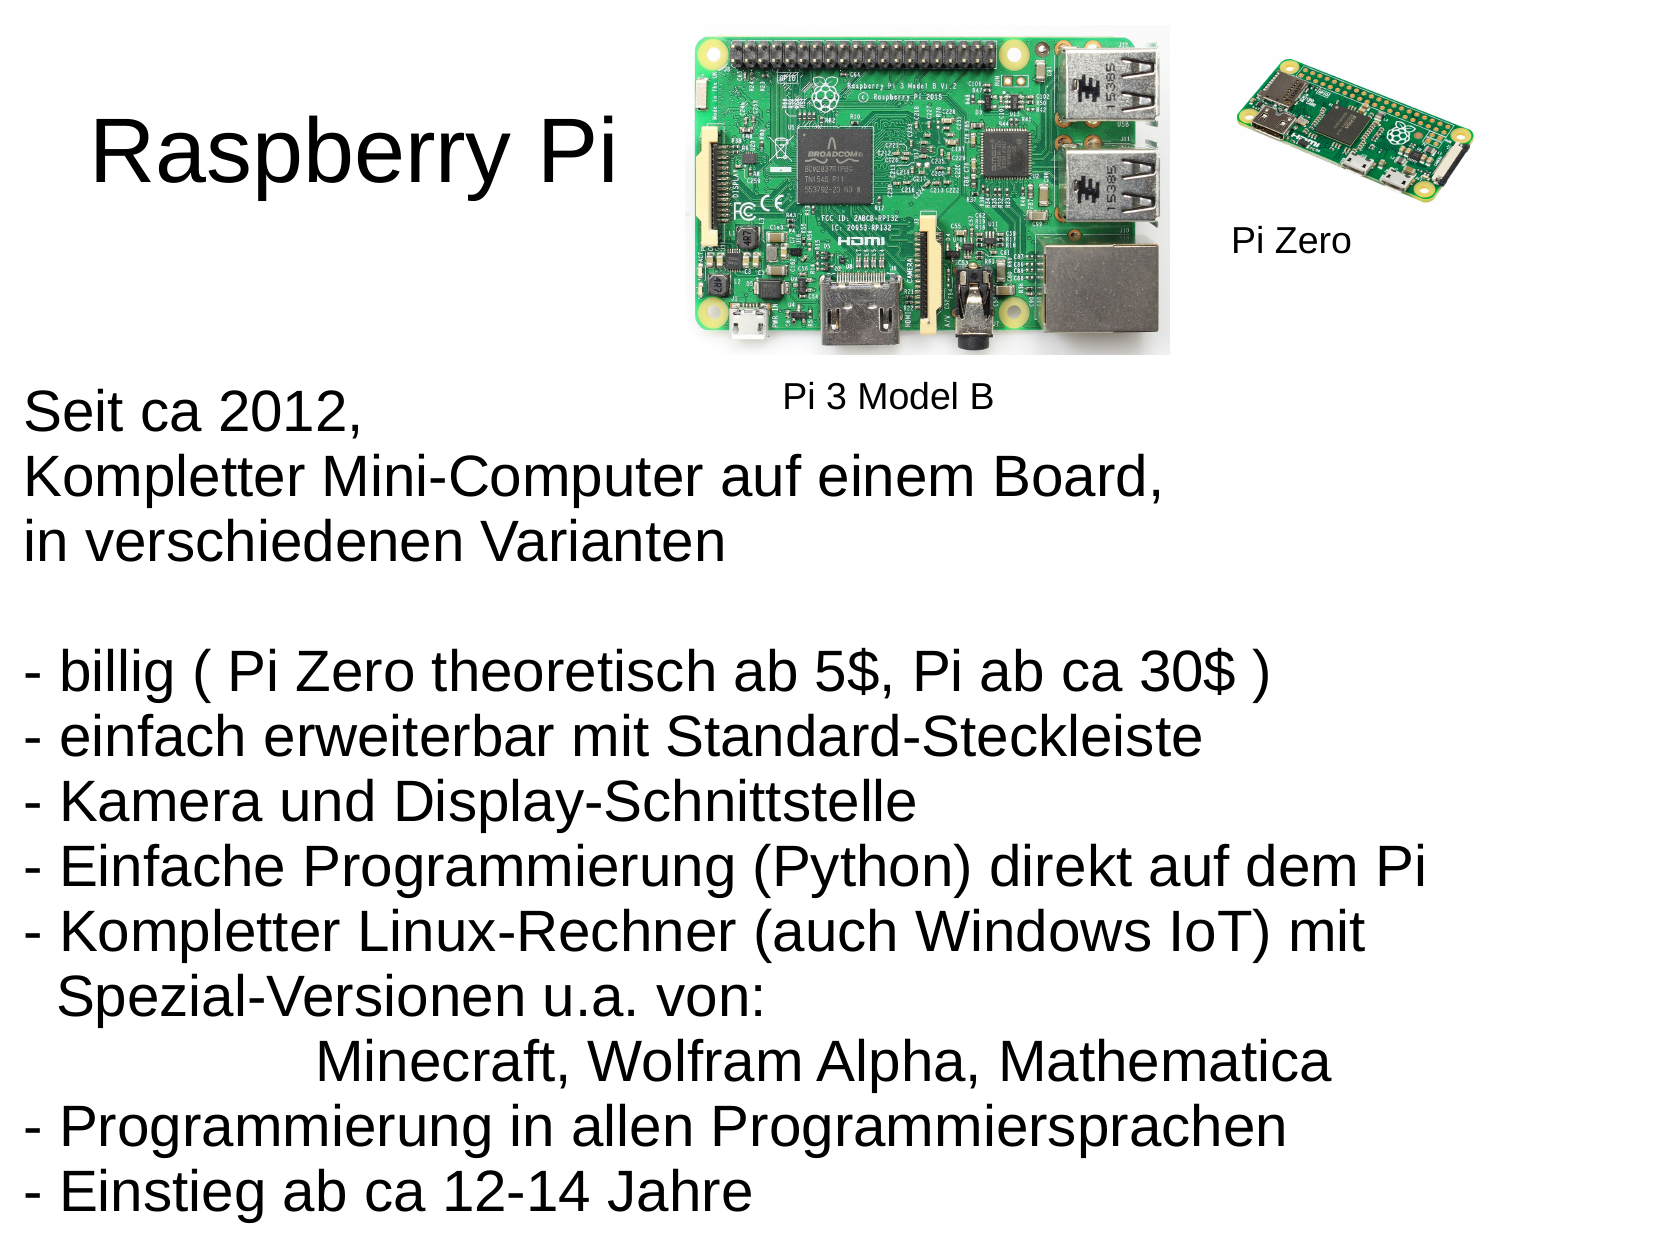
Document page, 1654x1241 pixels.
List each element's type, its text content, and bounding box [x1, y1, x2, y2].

title Raspberry Pi [35, 47, 674, 255]
picture [1216, 35, 1494, 225]
subtitle Seit ca 2012, Kompletter Mini-Computer auf einem Board, in verschiedenen Varianten - billig ( Pi Zero theoretisch ab 5$, Pi ab ca 30$ ) - einfach erweiterbar mit Standard-Steckleiste - Kamera und Display-Schnittstelle - Einfache Programmierung (Python) direkt auf dem Pi - Kompletter Linux-Rechner (auch Windows IoT) mit Spezial-Versionen u.a. von: Minecraft, Wolfram Alpha, Mathematica - Programmierung in allen Programmiersprachen - Einstieg ab ca 12-14 Jahre [23, 378, 1619, 1224]
picture [685, 25, 1170, 355]
text_box Pi 3 Model B [767, 368, 1052, 468]
text_box Pi Zero [1216, 212, 1430, 270]
